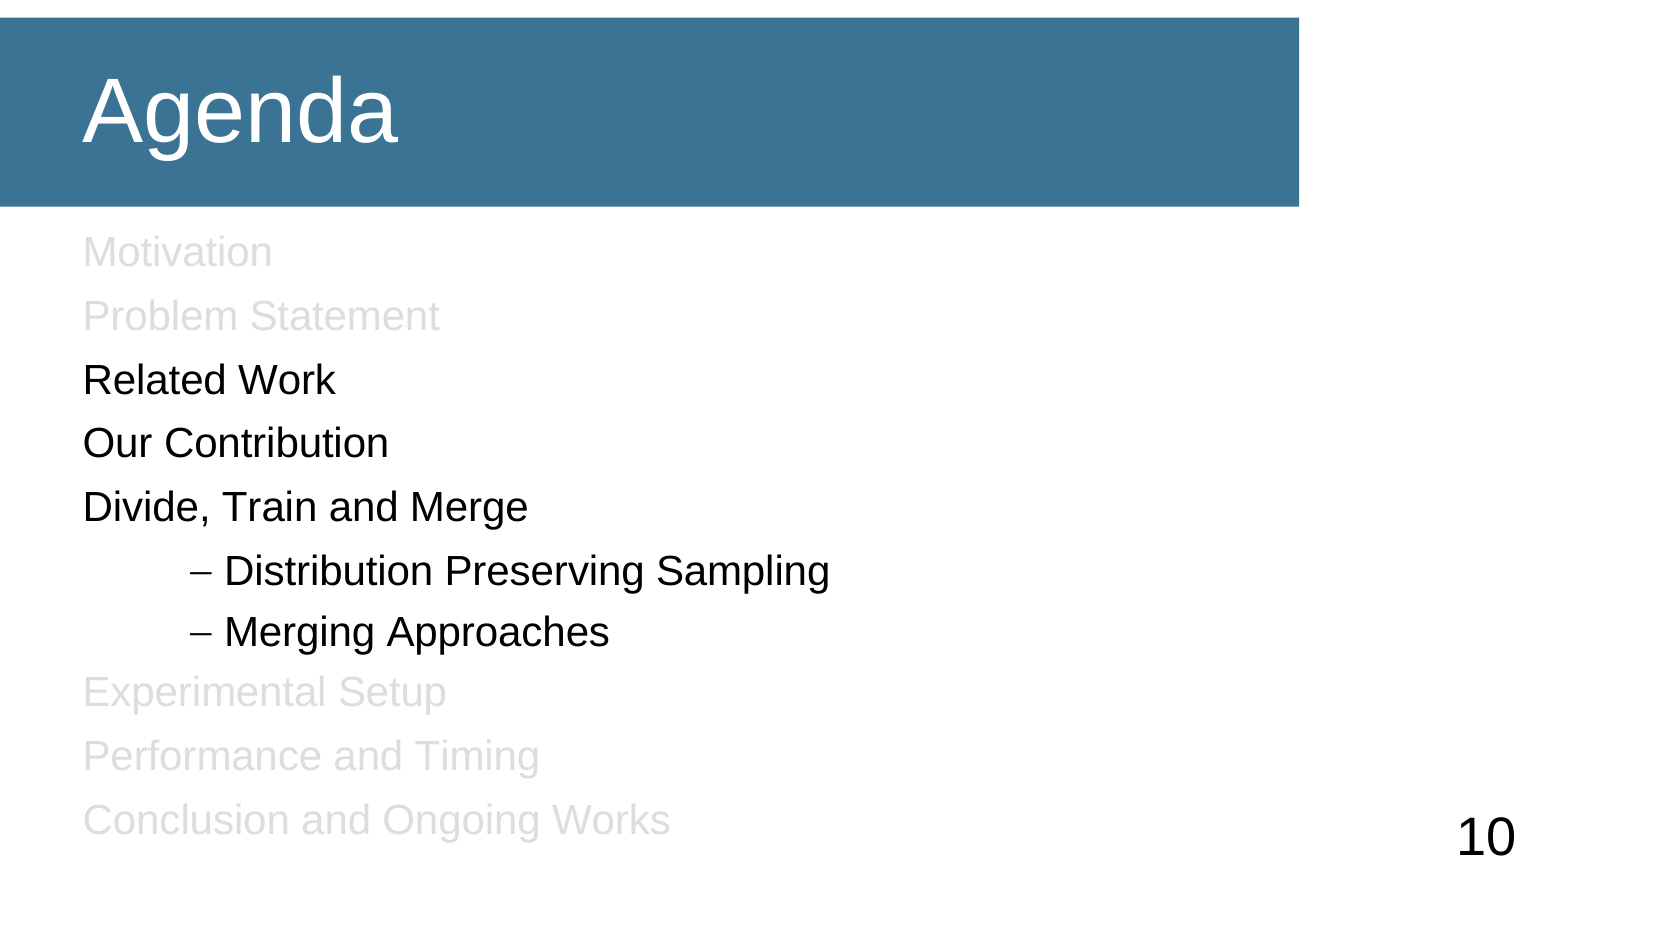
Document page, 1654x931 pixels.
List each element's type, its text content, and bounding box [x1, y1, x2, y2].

list Motivation Problem Statement Related Work Our Contribution Divide, Train and Merge Distribution Preserving Sampling Merging Approaches Experimental Setup Performance and Timing Conclusion and Ongoing Works [82, 224, 1571, 851]
title Agenda [82, 35, 1234, 189]
